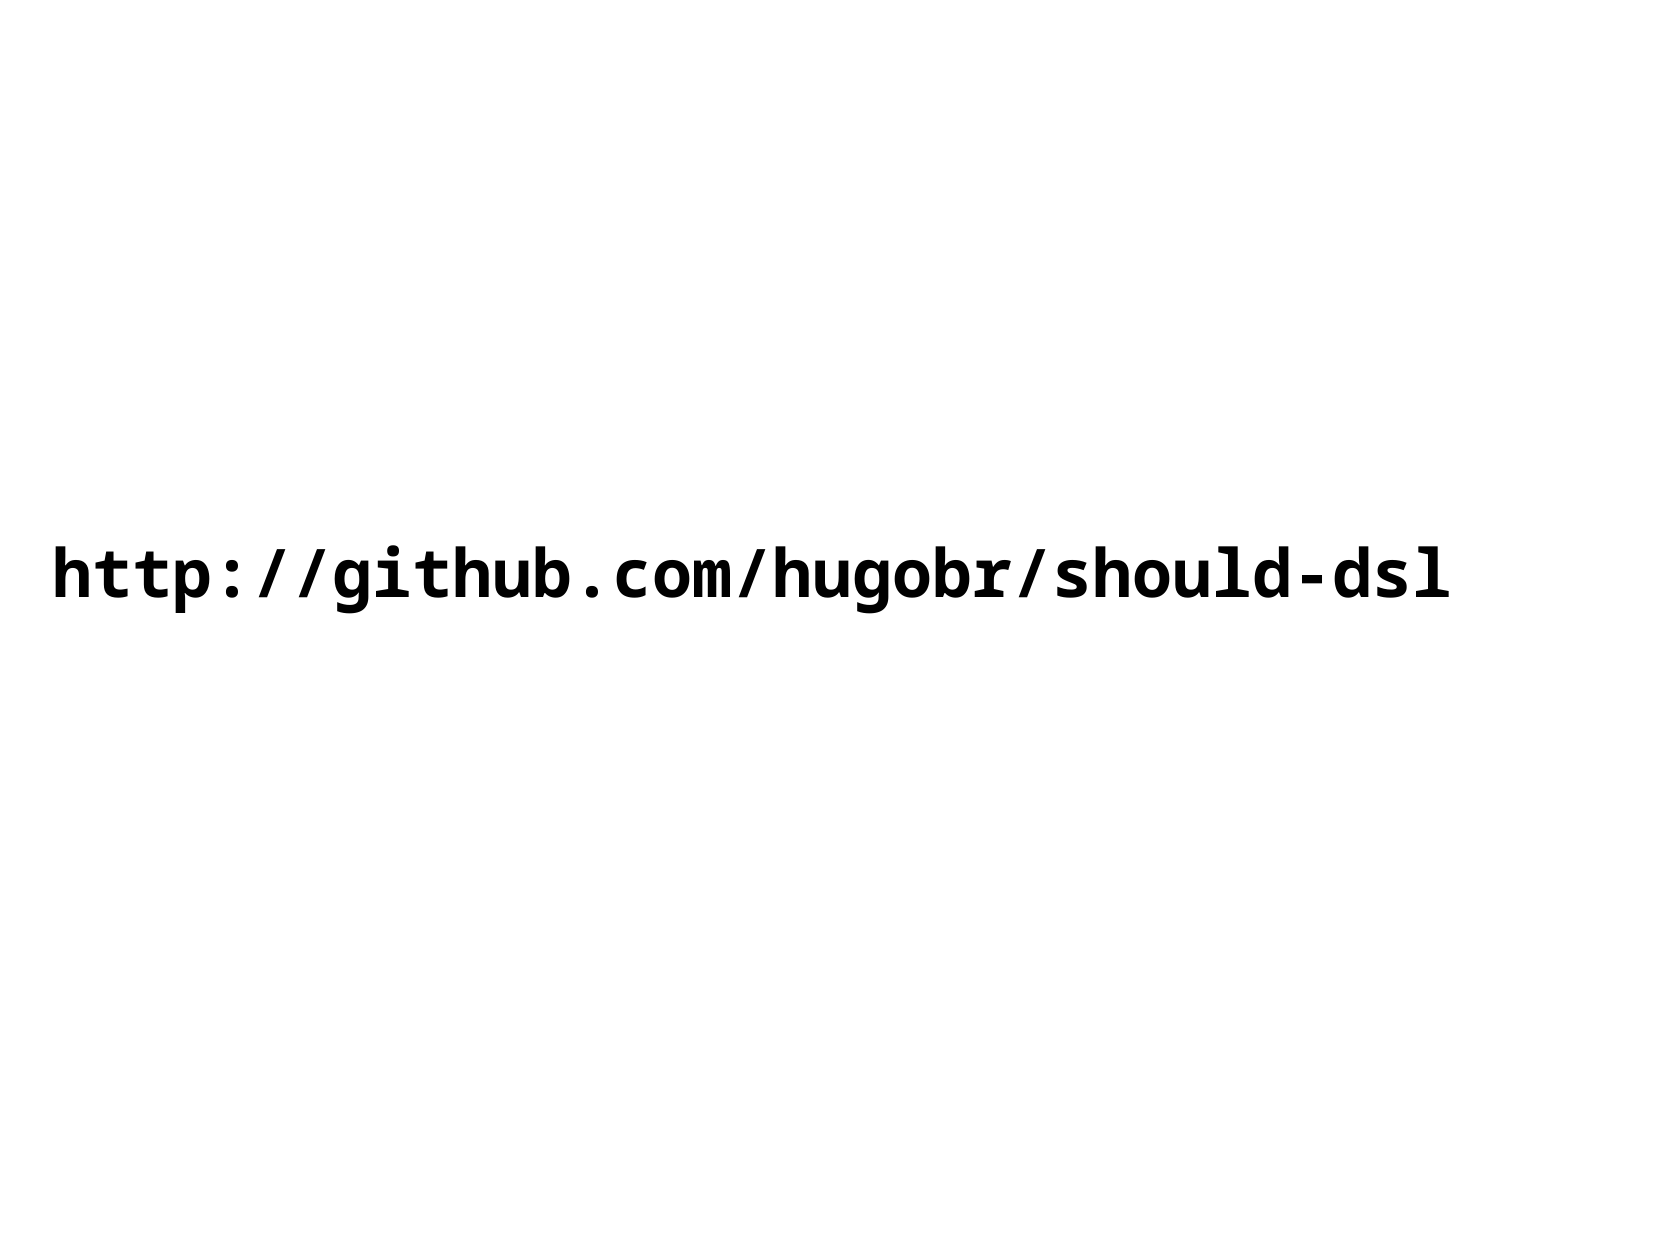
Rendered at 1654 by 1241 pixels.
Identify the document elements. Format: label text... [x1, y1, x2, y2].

text_box http://github.com/hugobr/should-dsl [37, 519, 1653, 614]
